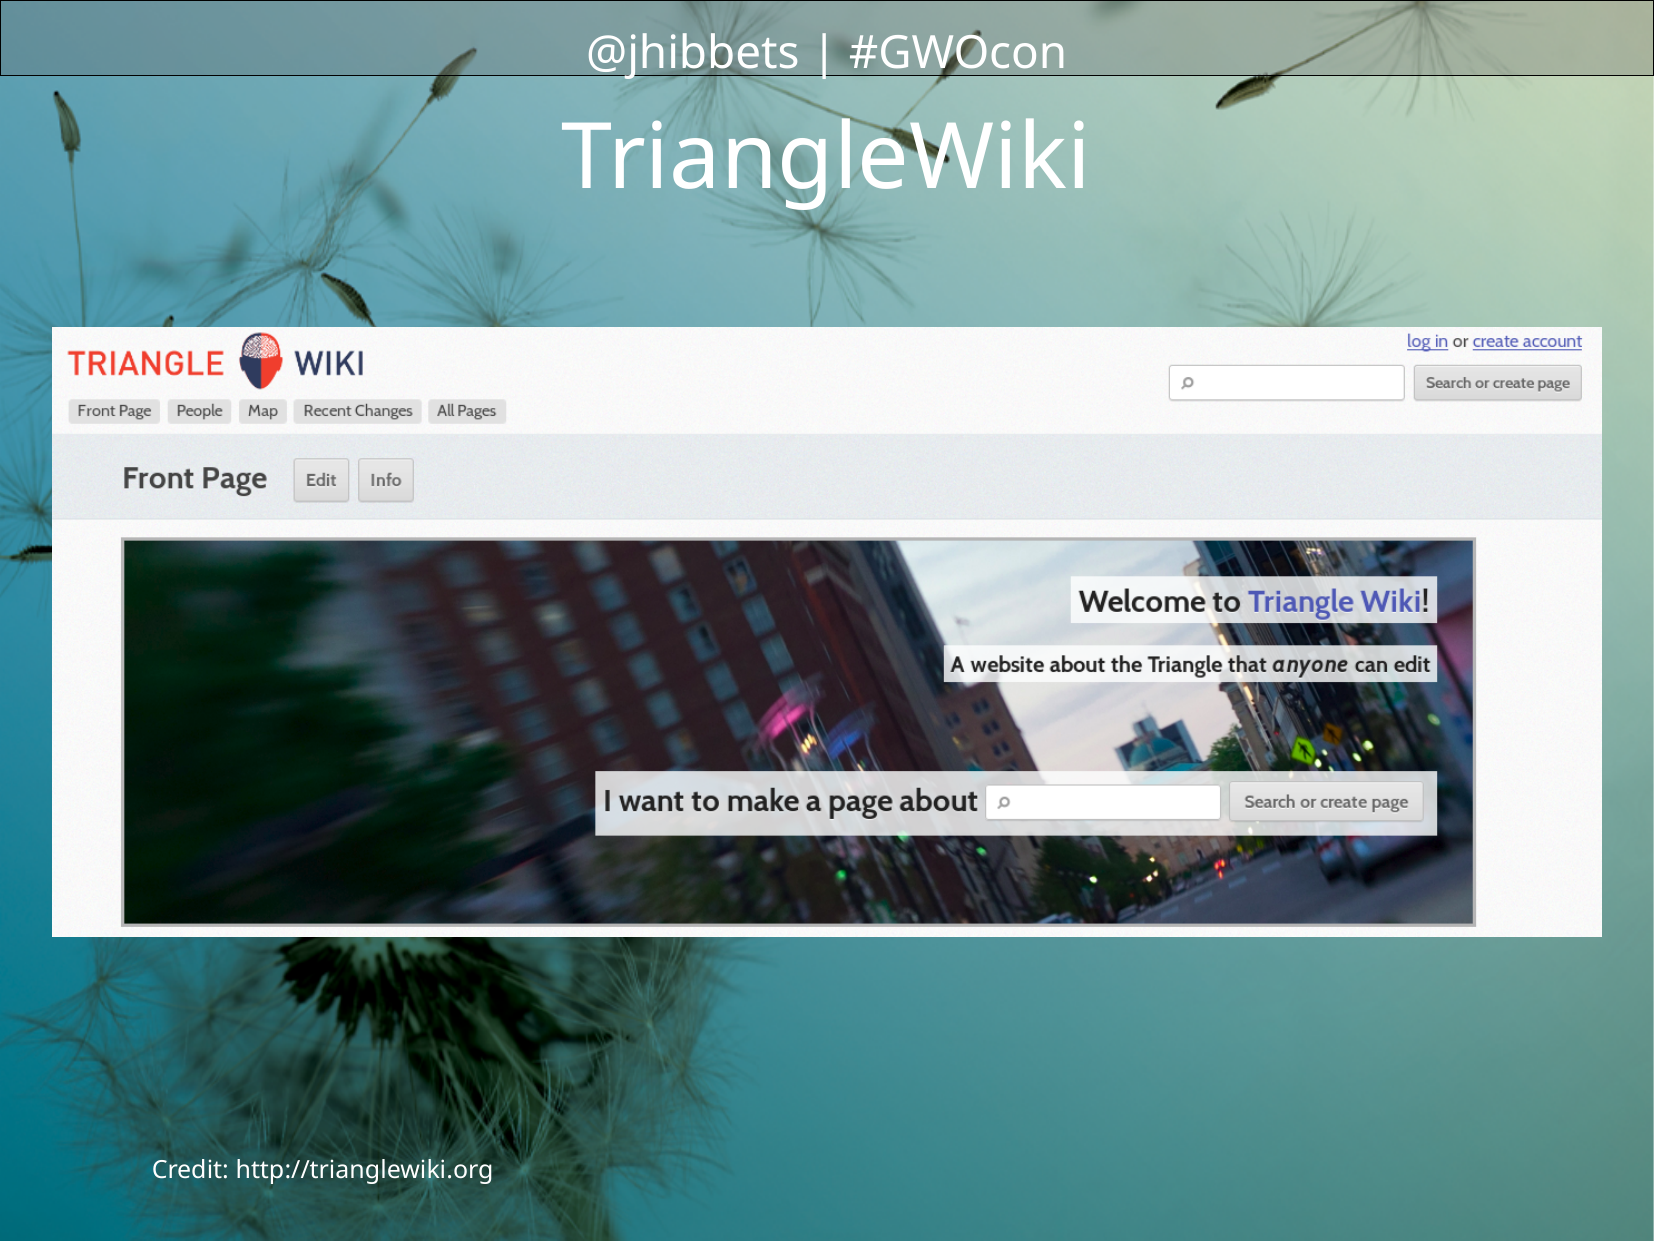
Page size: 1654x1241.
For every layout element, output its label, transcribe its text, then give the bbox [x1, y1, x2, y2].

text_box Credit: http://trianglewiki.org [137, 1144, 522, 1188]
title TriangleWiki [82, 49, 1571, 257]
picture [0, 76, 1654, 1241]
